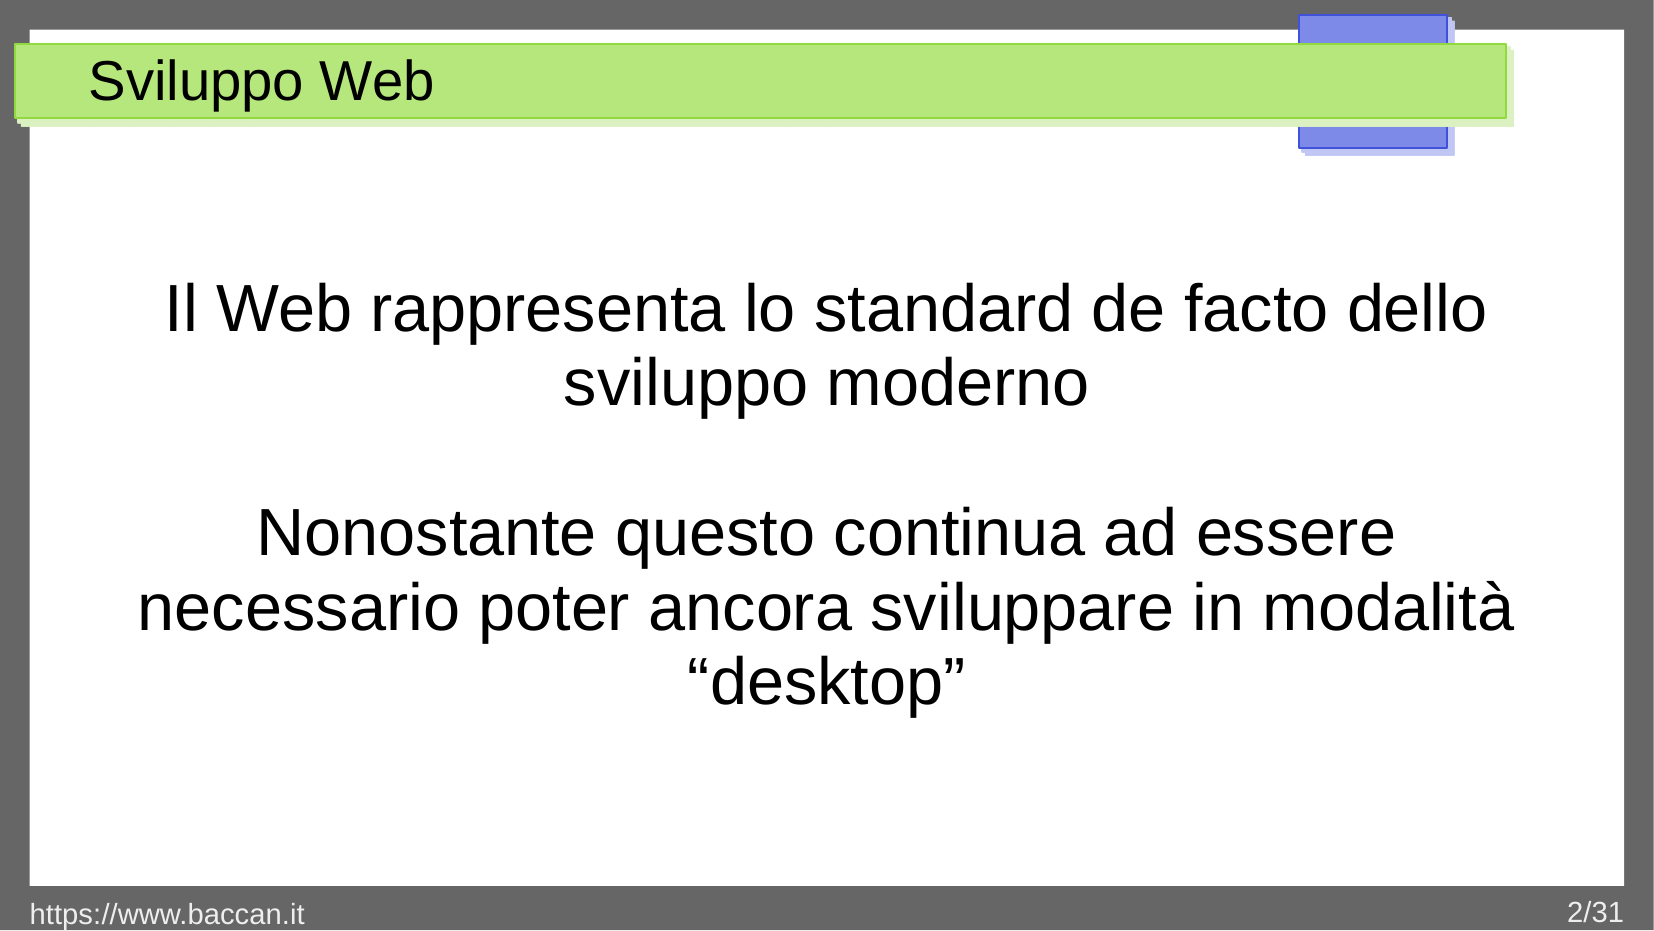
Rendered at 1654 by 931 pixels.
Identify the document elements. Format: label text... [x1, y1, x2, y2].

title Sviluppo Web [88, 44, 1506, 119]
text_box Il Web rappresenta lo standard de facto dello sviluppo moderno Nonostante questo continua ad essere necessario poter ancora sviluppare in modalità “desktop” [88, 169, 1565, 821]
